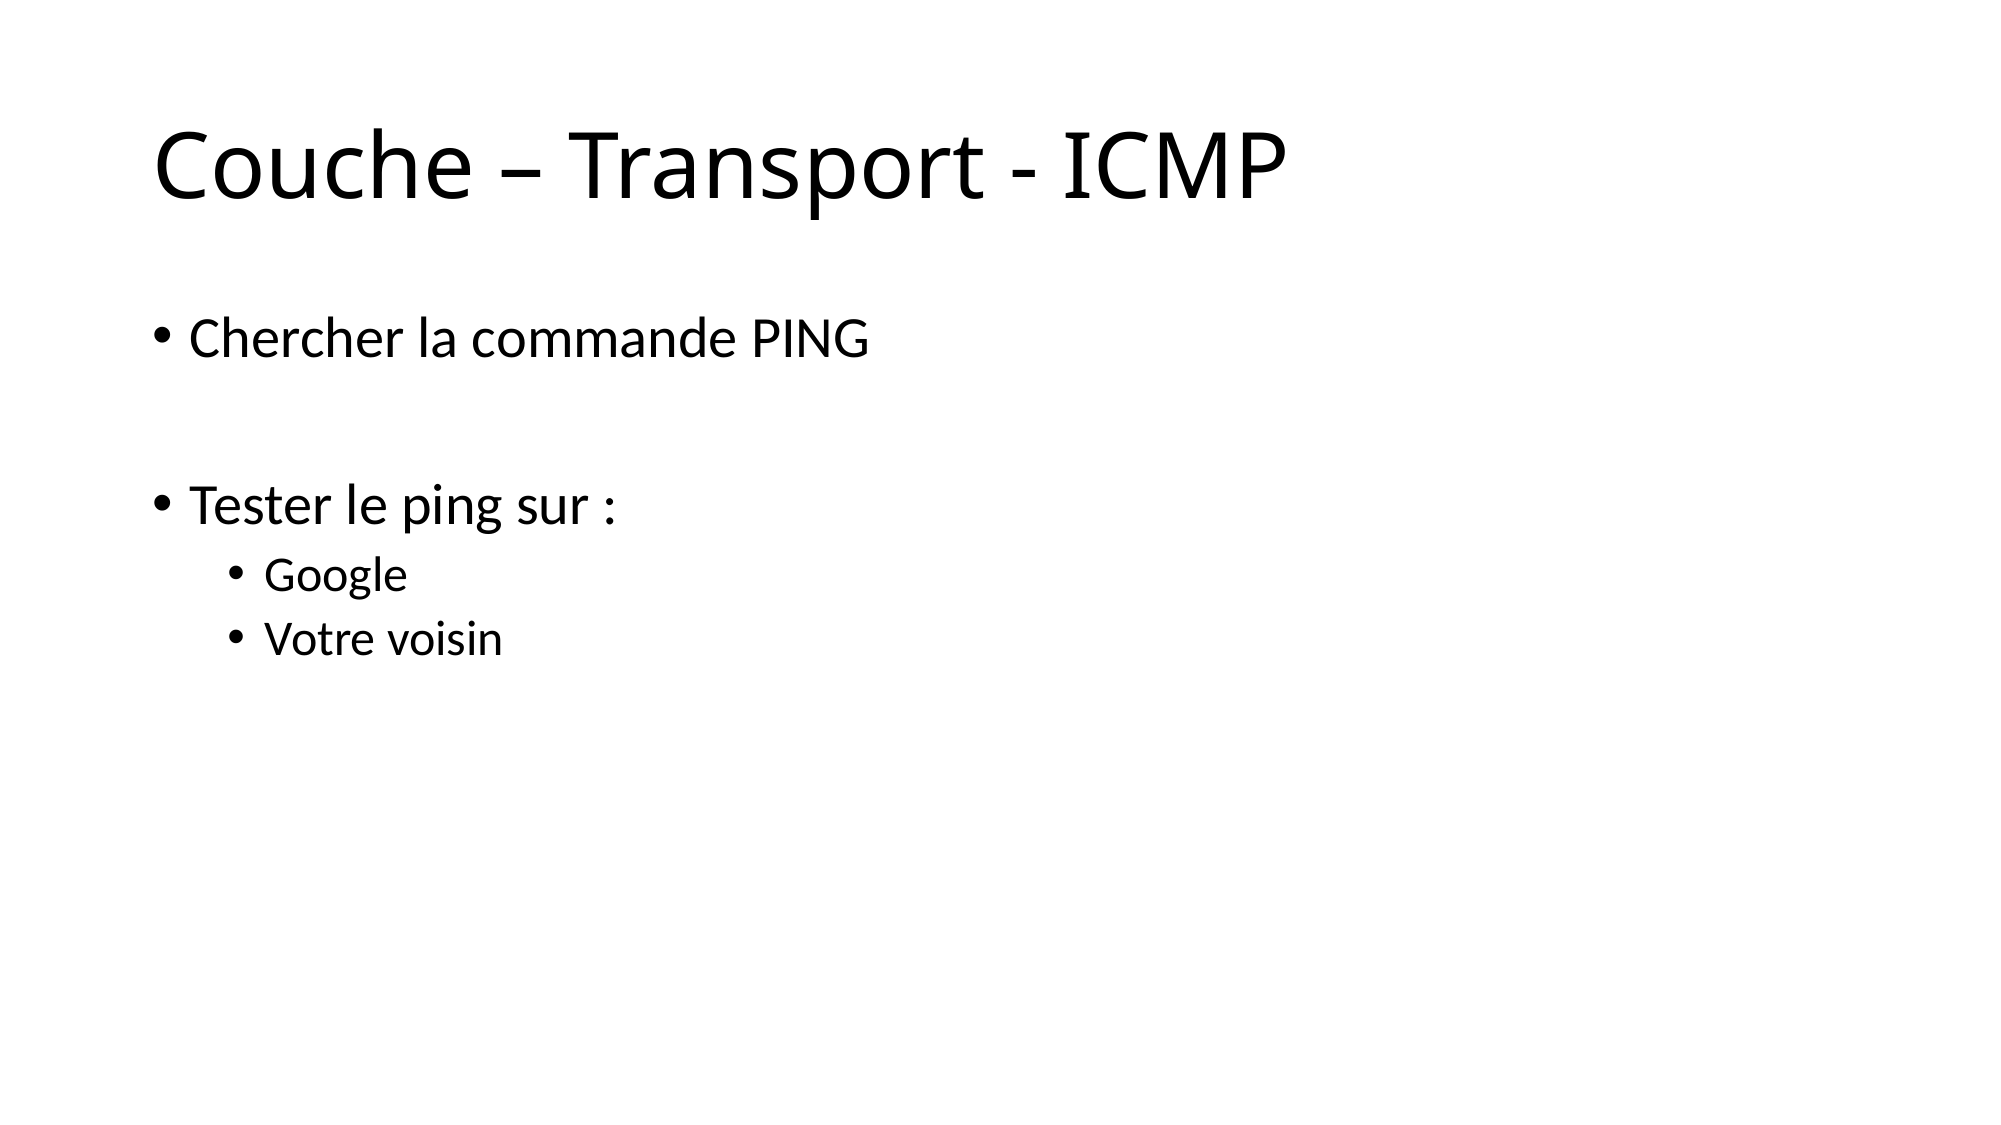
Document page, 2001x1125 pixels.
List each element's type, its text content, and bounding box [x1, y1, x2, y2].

title Couche – Transport - ICMP [137, 59, 1863, 278]
list Chercher la commande PING Tester le ping sur : Google Votre voisin [137, 299, 1863, 1014]
